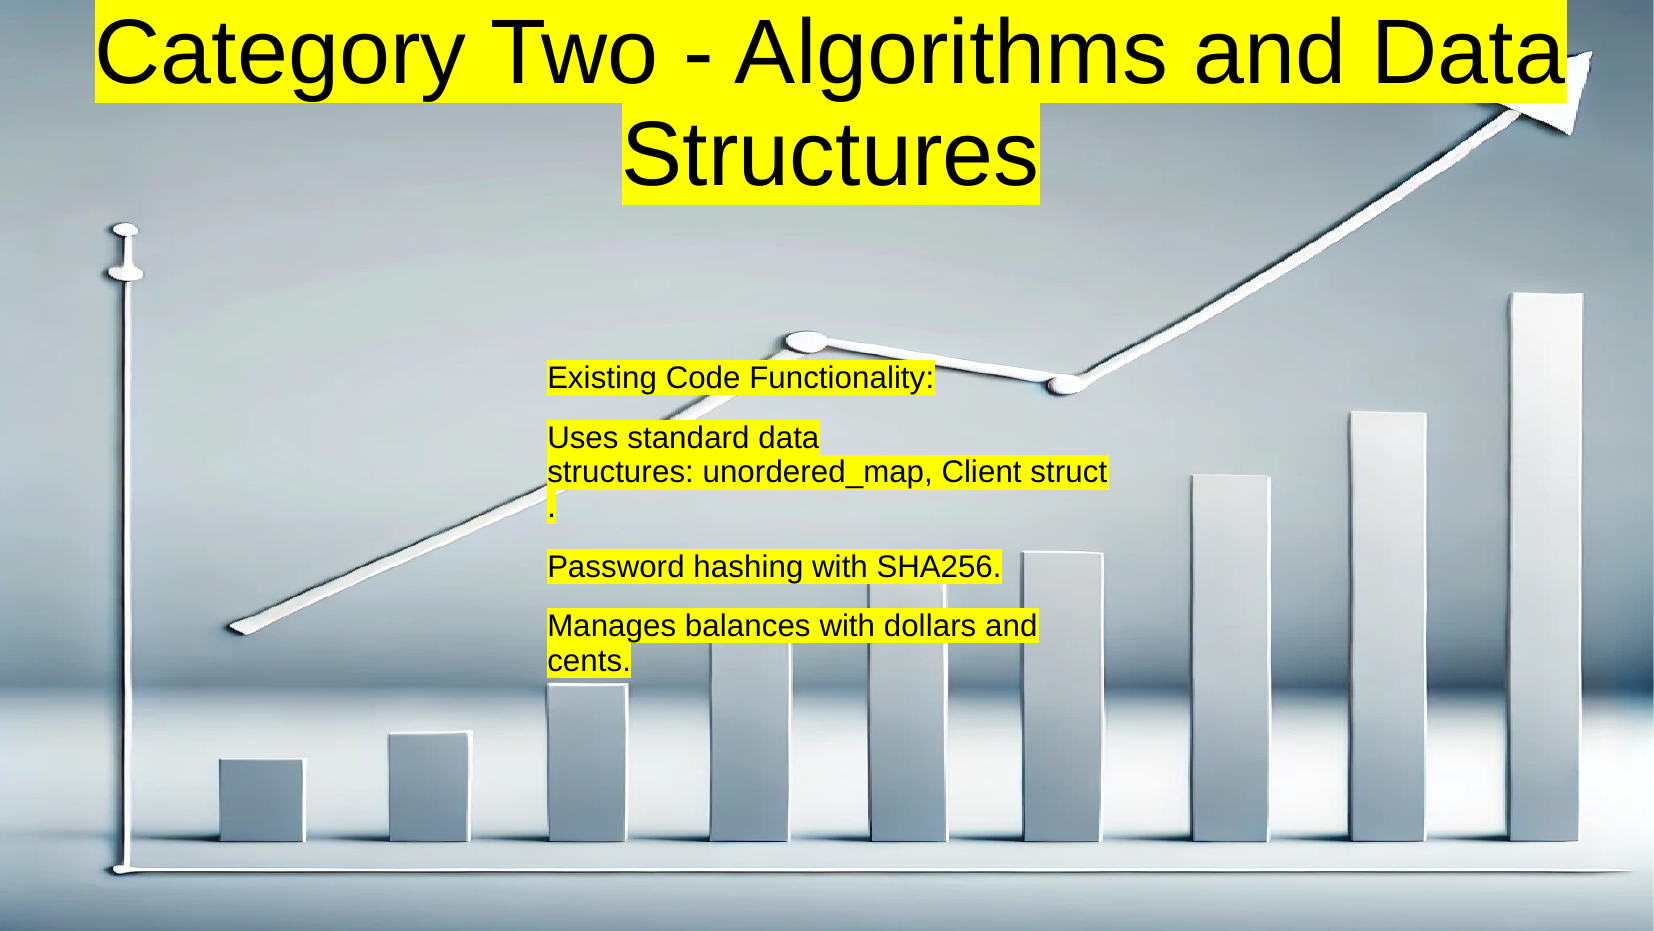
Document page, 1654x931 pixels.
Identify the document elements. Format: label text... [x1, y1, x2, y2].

text_box [4, 112, 301, 408]
title Category Two - Algorithms and Data Structures [86, 0, 1576, 308]
picture [0, 0, 1654, 931]
text_box Existing Code Functionality: Uses standard data structures: unordered_map, Client struct. Password hashing with SHA256. Manages balances with dollars and cents. [532, 353, 1124, 730]
